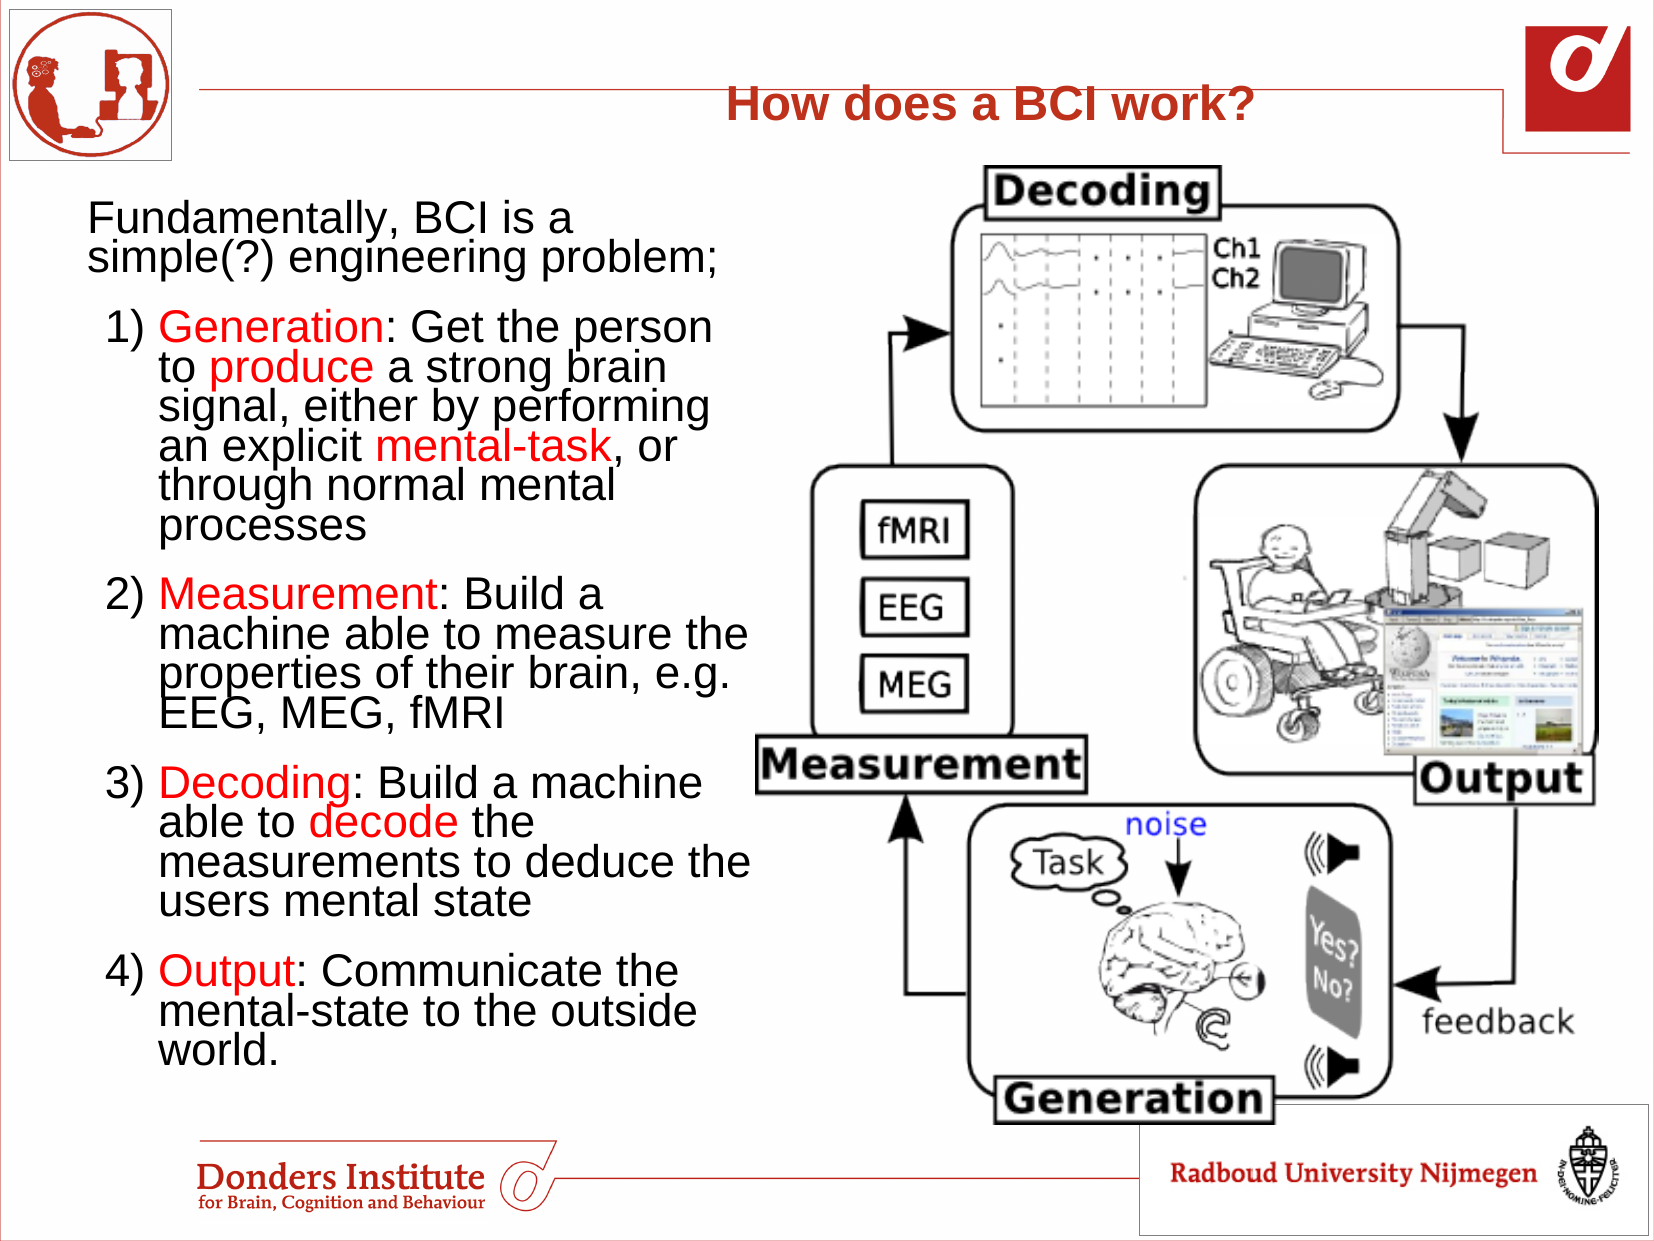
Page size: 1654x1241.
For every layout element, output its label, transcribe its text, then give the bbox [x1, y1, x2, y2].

list Fundamentally, BCI is a simple(?) engineering problem; Generation: Get the person to produce a strong brain signal, either by performing an explicit mental-task, or through normal mental processes Measurement: Build a machine able to measure the properties of their brain, e.g. EEG, MEG, fMRI Decoding: Build a machine able to decode the measurements to deduce the users mental state Output: Communicate the mental-state to the outside world. [87, 201, 756, 1156]
title How does a BCI work? [725, 63, 1599, 152]
picture [0, 0, 1654, 1241]
